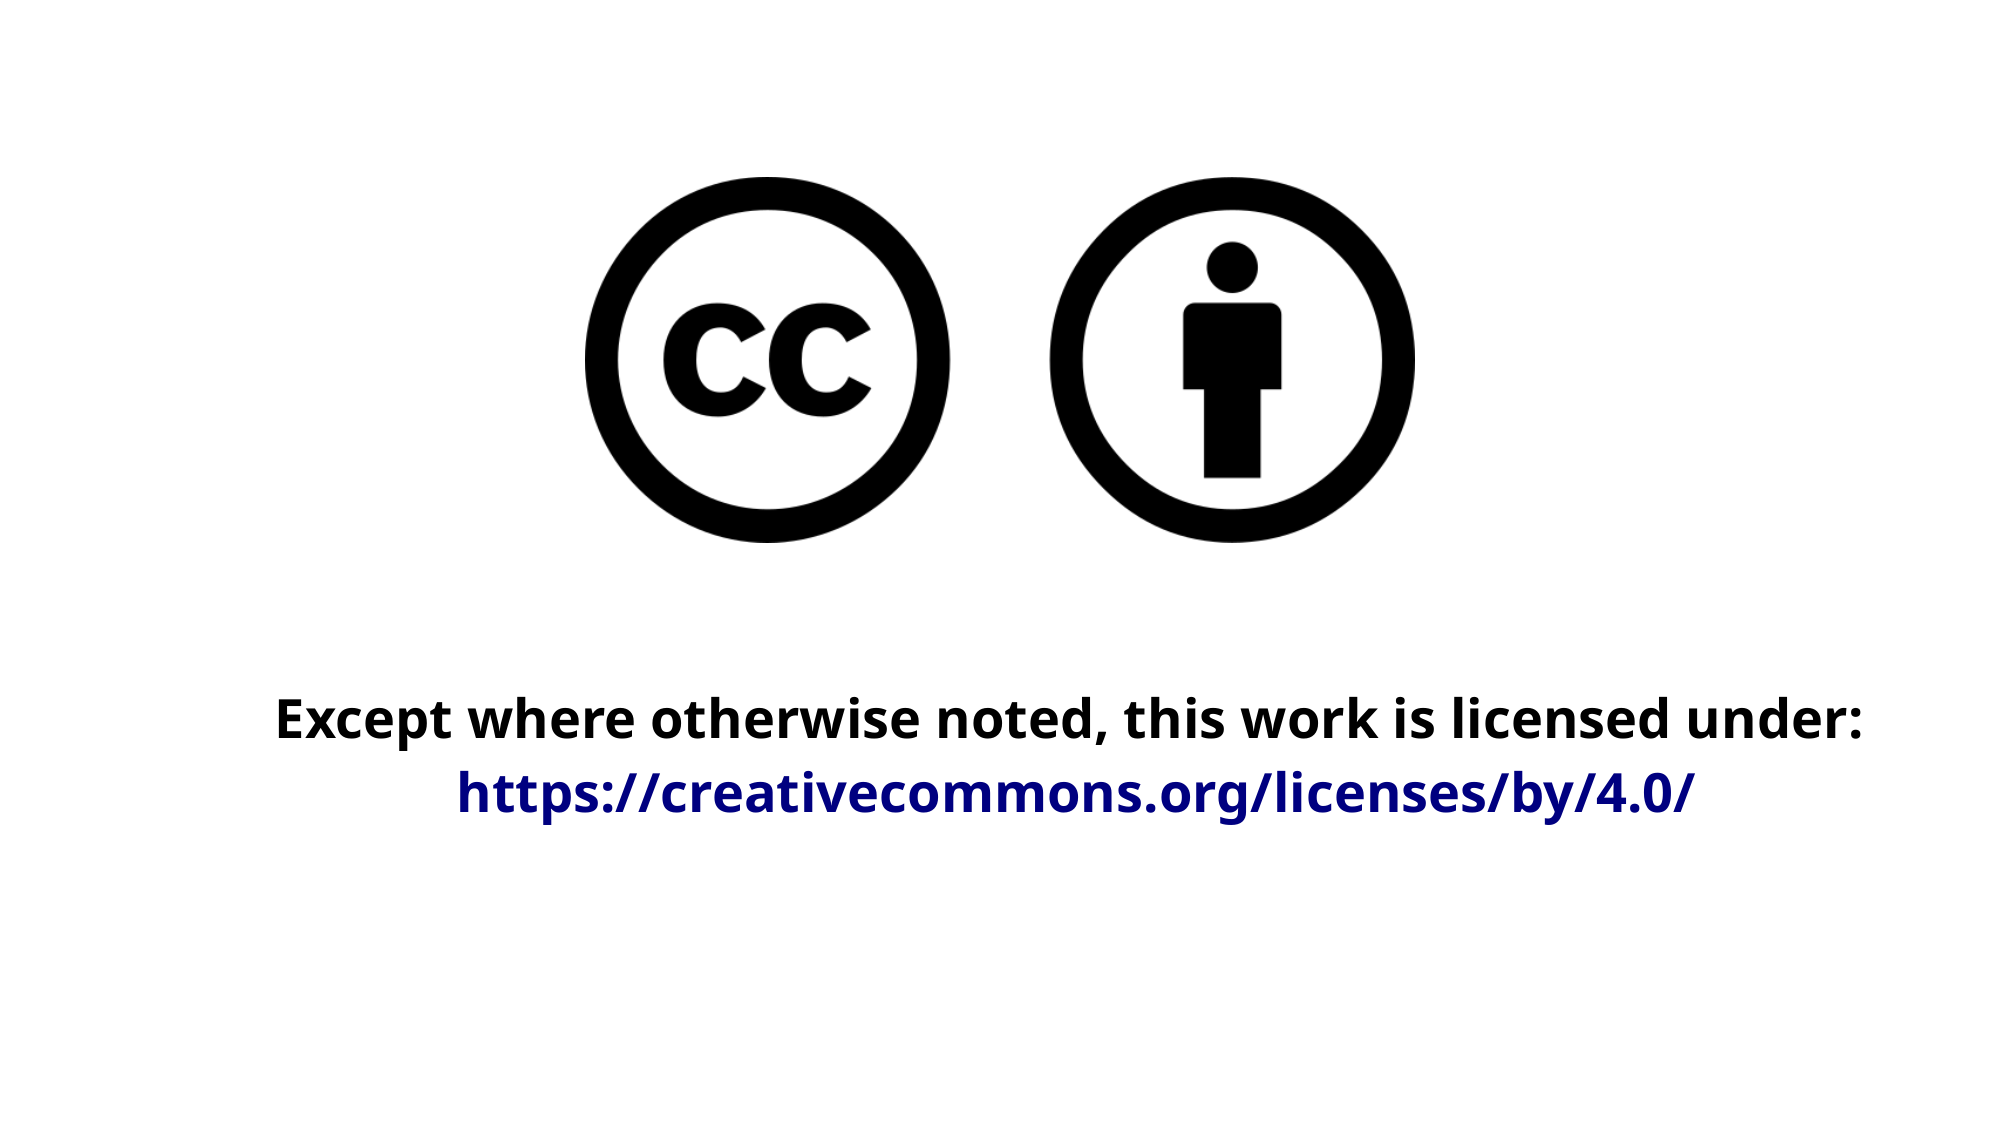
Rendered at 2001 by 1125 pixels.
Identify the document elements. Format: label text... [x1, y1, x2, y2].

picture [585, 177, 1415, 543]
text_box Except where otherwise noted, this work is licensed under: https://creativecommons.org/licenses/by/4.0/ [260, 673, 1658, 797]
